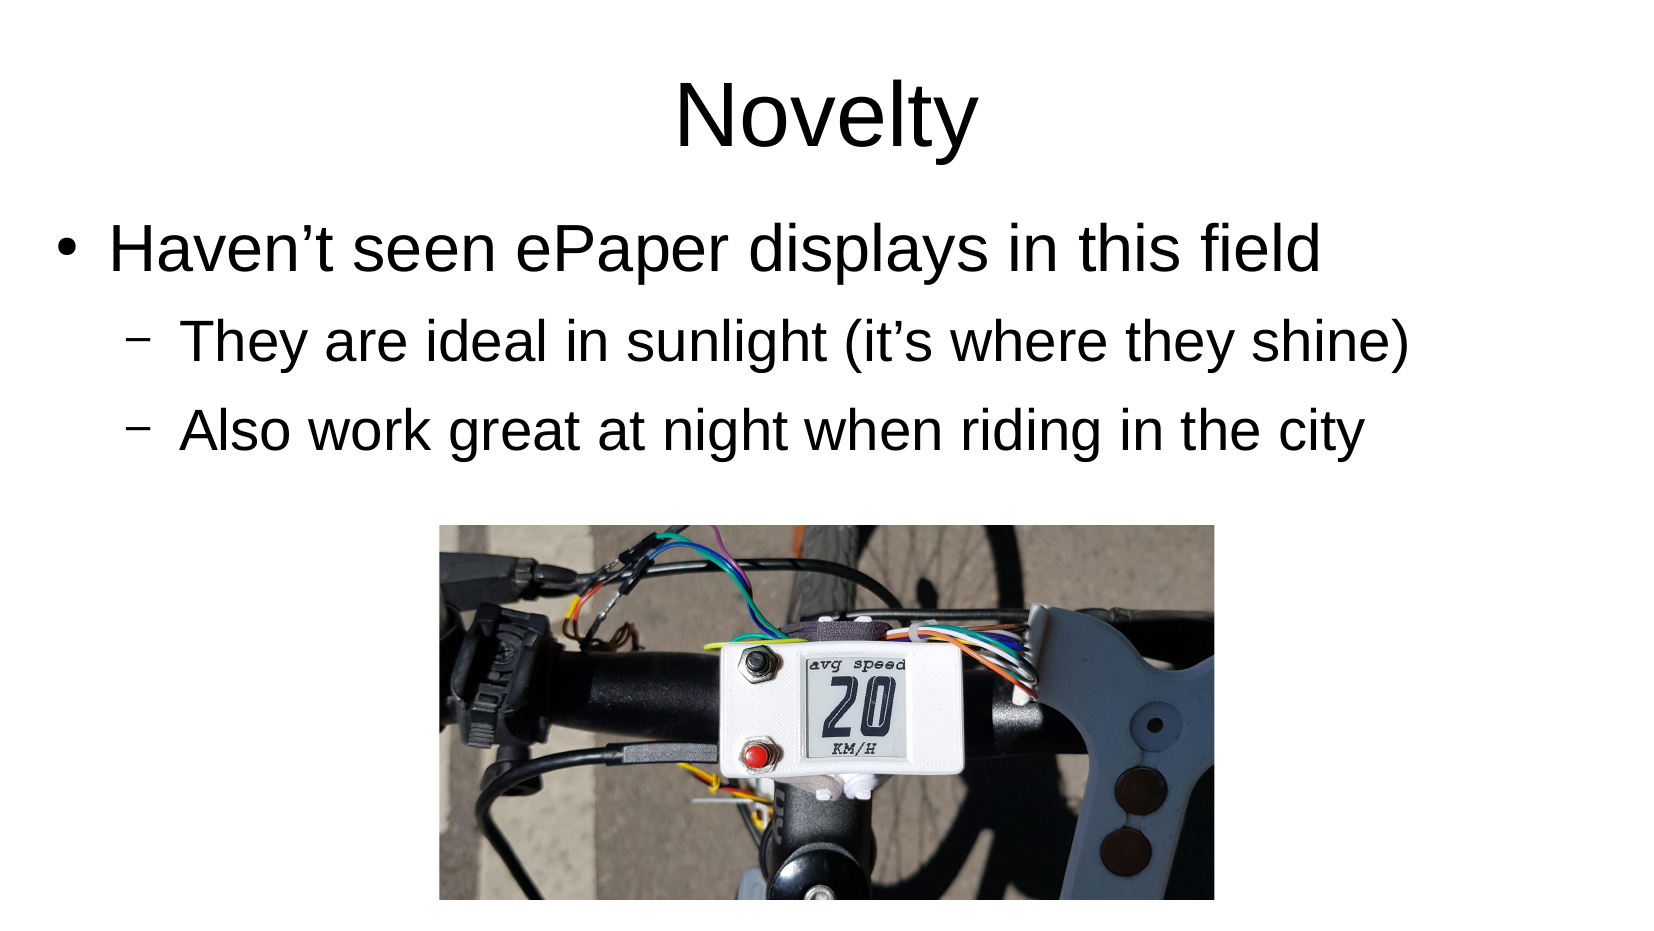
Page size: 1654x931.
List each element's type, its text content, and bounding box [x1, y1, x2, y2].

picture [439, 525, 1215, 900]
list Haven’t seen ePaper displays in this field They are ideal in sunlight (it’s where they shine) Also work great at night when riding in the city [37, 210, 1613, 751]
title Novelty [82, 37, 1571, 193]
